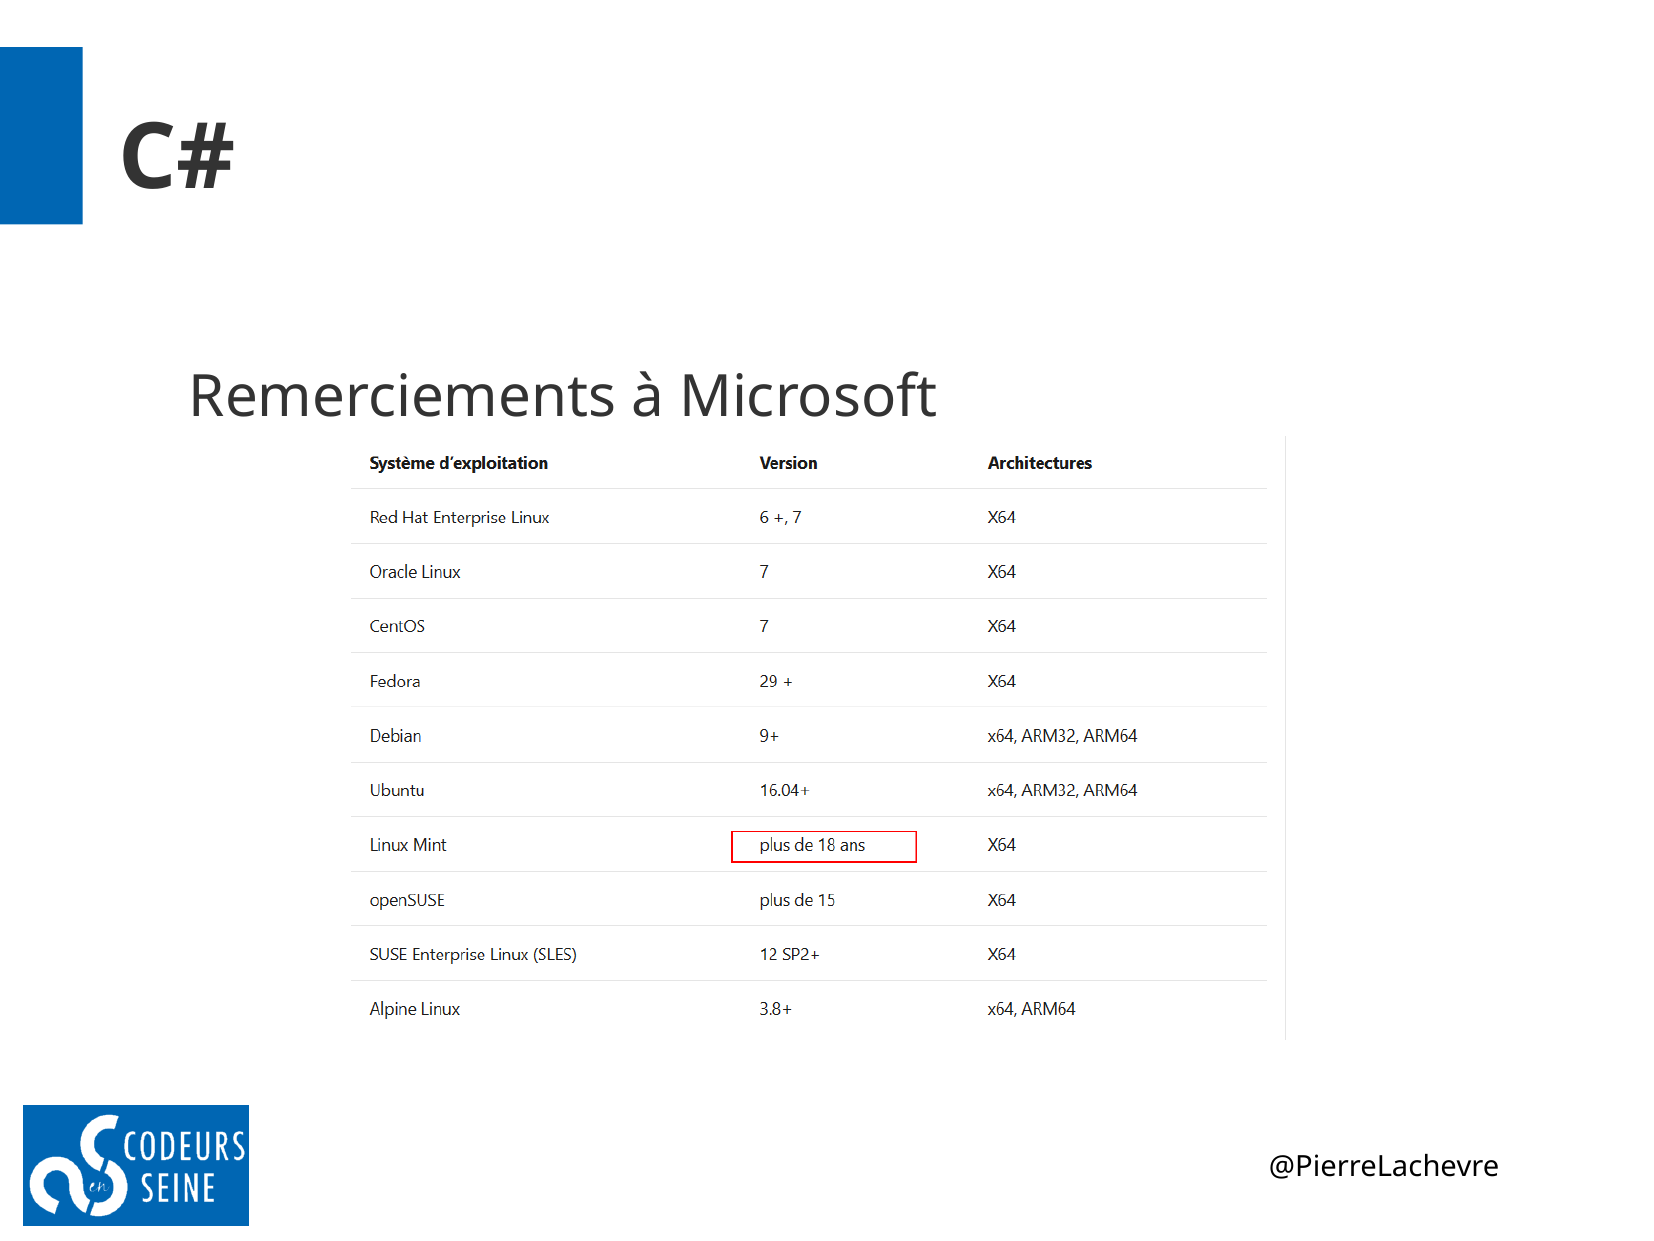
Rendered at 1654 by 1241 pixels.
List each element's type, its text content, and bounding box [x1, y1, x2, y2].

picture [23, 1105, 249, 1226]
picture [337, 436, 1288, 1040]
title C# [118, 49, 1571, 257]
list Remerciements à Microsoft [118, 354, 1536, 1074]
